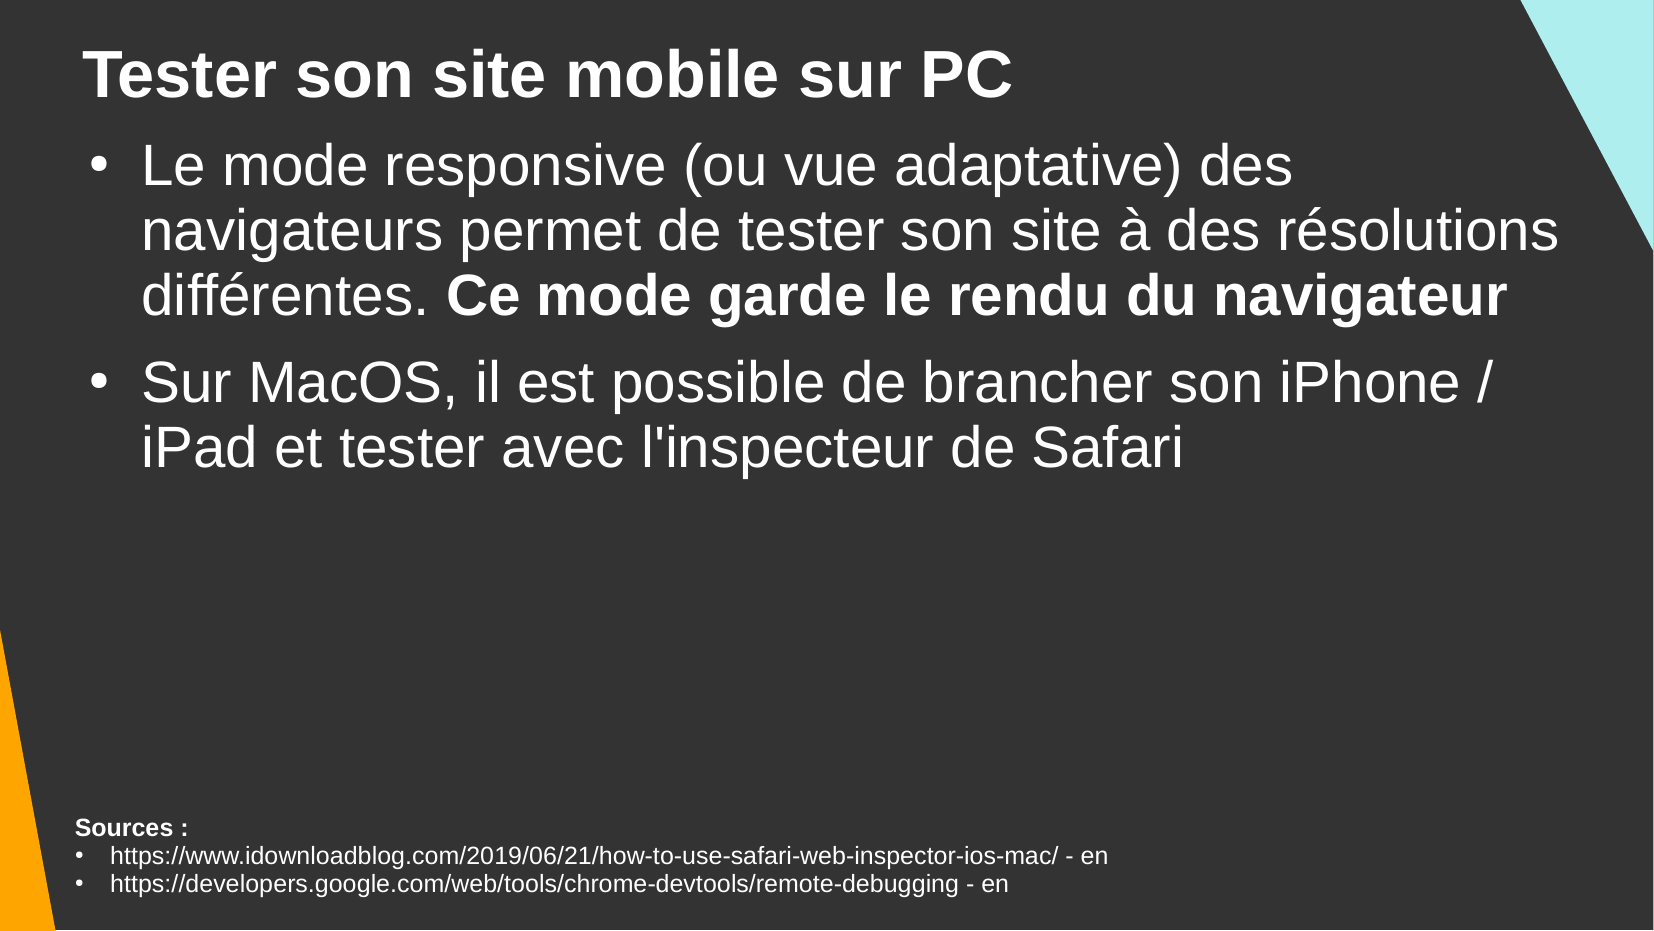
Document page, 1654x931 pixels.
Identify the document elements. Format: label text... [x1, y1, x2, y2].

title Tester son site mobile sur PC [82, 37, 1571, 112]
text_box [1520, 0, 1654, 253]
text_box Sources : https://www.idownloadblog.com/2019/06/21/how-to-use-safari-web-inspector-ios-mac/ - en https://developers.google.com/web/tools/chrome-devtools/remote-debugging - en [60, 806, 1654, 905]
list Le mode responsive (ou vue adaptative) des navigateurs permet de tester son site à des résolutions différentes. Ce mode garde le rendu du navigateur Sur MacOS, il est possible de brancher son iPhone / iPad et tester avec l'inspecteur de Safari [70, 132, 1605, 718]
text_box [0, 629, 56, 931]
